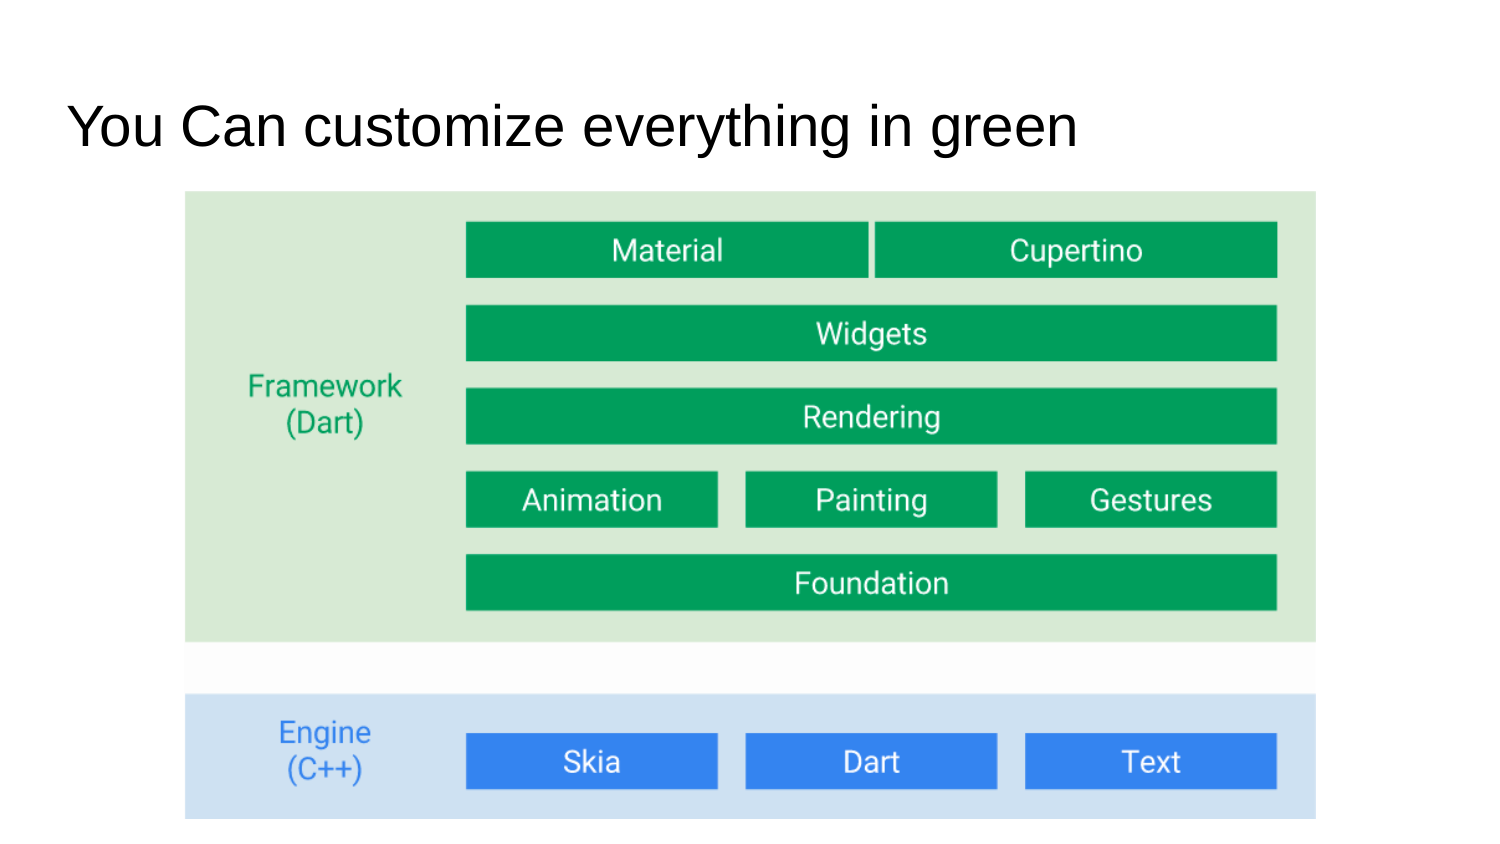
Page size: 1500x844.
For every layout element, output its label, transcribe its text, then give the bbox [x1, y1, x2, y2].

picture [184, 191, 1316, 819]
title You Can customize everything in green [51, 72, 1449, 167]
